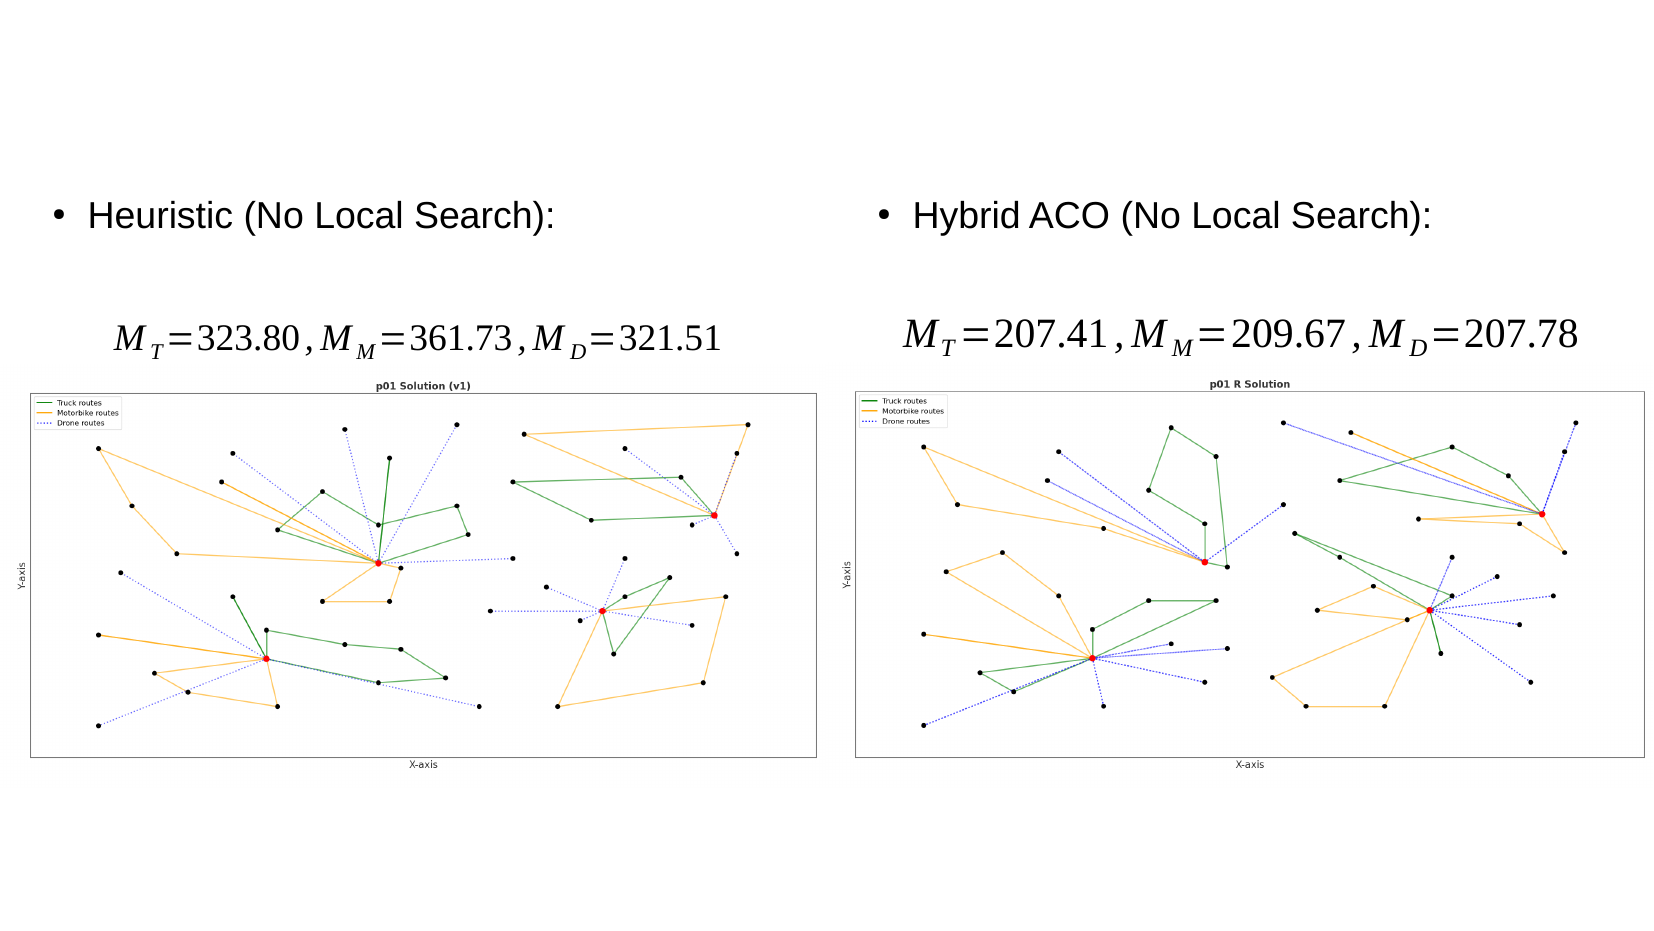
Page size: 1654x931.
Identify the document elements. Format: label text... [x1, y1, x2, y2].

text_box Heuristic (No Local Search): [37, 187, 751, 263]
text_box Hybrid ACO (No Local Search): [862, 187, 1613, 245]
chart [112, 317, 722, 365]
chart [900, 309, 1581, 363]
picture [0, 362, 1654, 788]
